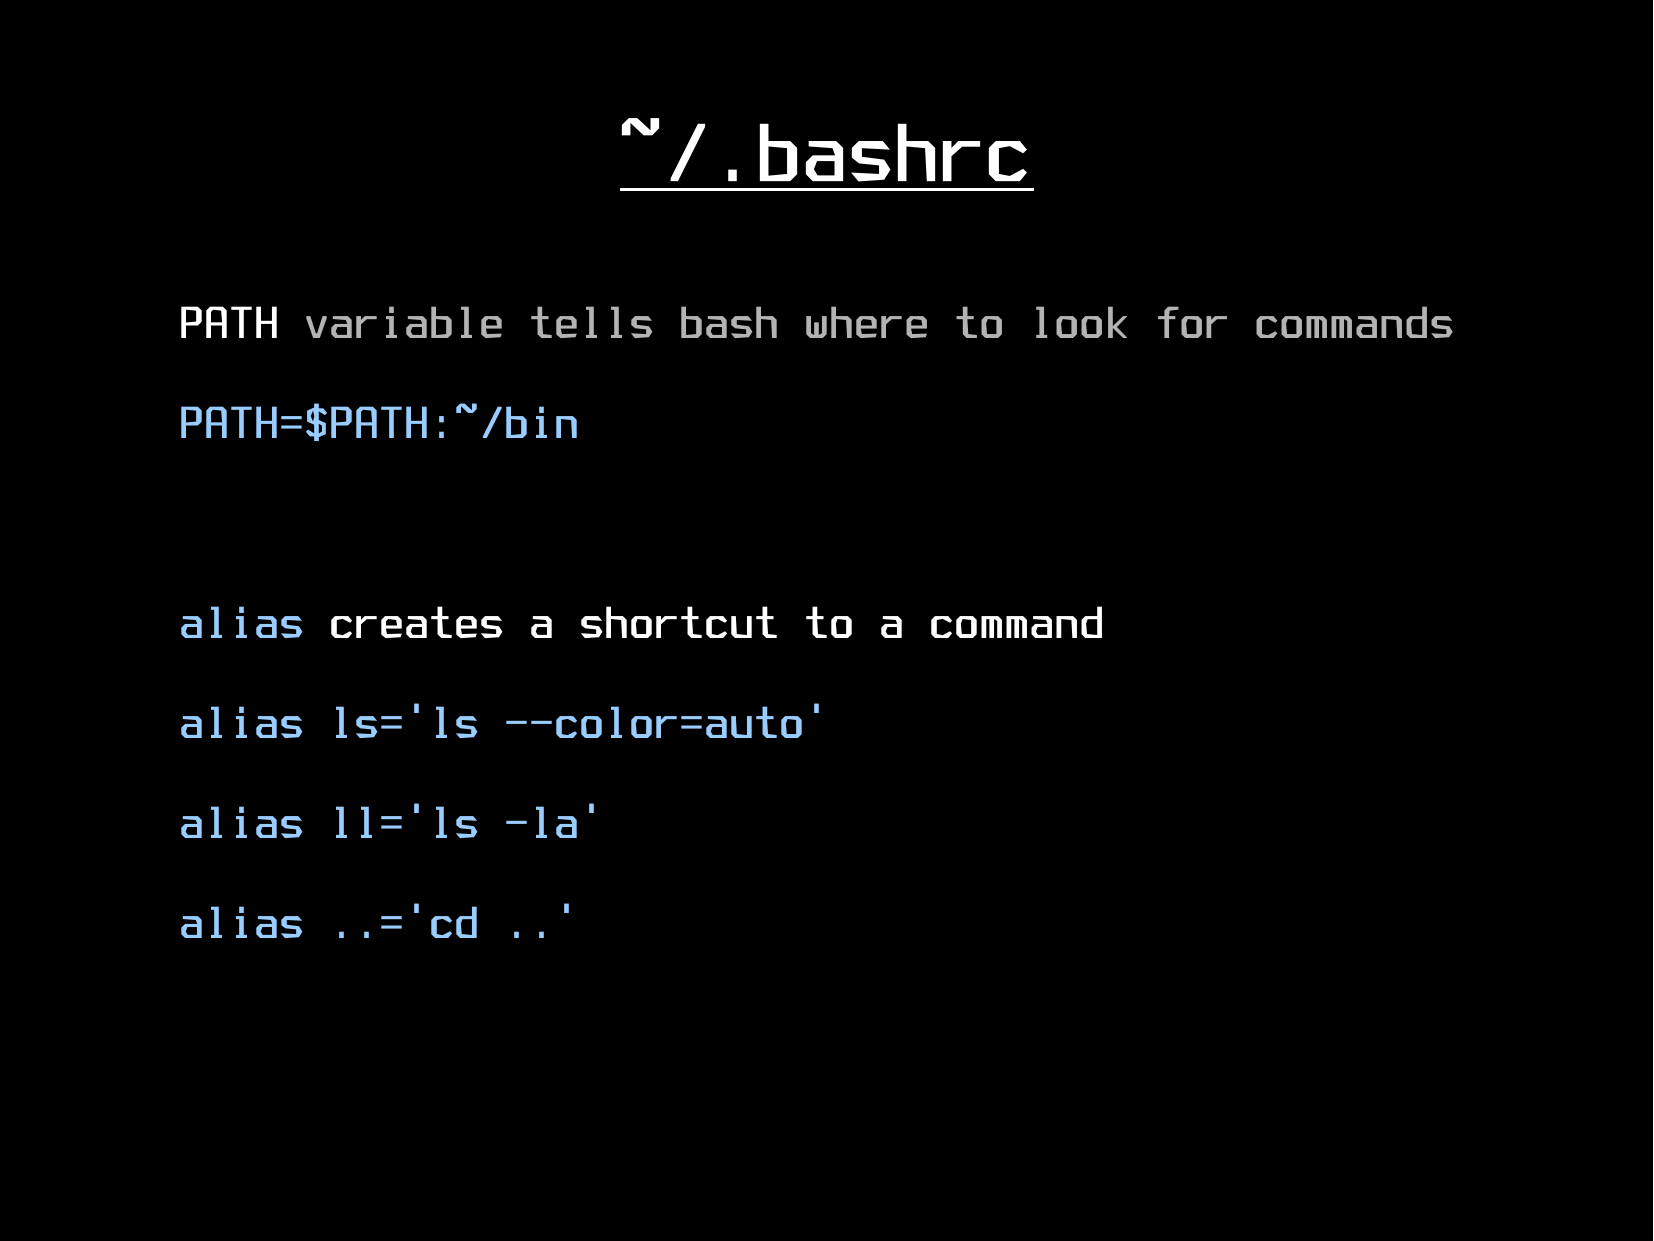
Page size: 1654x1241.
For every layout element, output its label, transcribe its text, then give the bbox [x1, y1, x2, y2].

text_box PATH variable tells bash where to look for commands PATH=$PATH:~/bin alias creates a shortcut to a command alias ls='ls --color=auto' alias ll='ls -la' alias ..='cd ..' [165, 240, 1561, 1172]
title ~/.bashrc [82, 49, 1571, 257]
